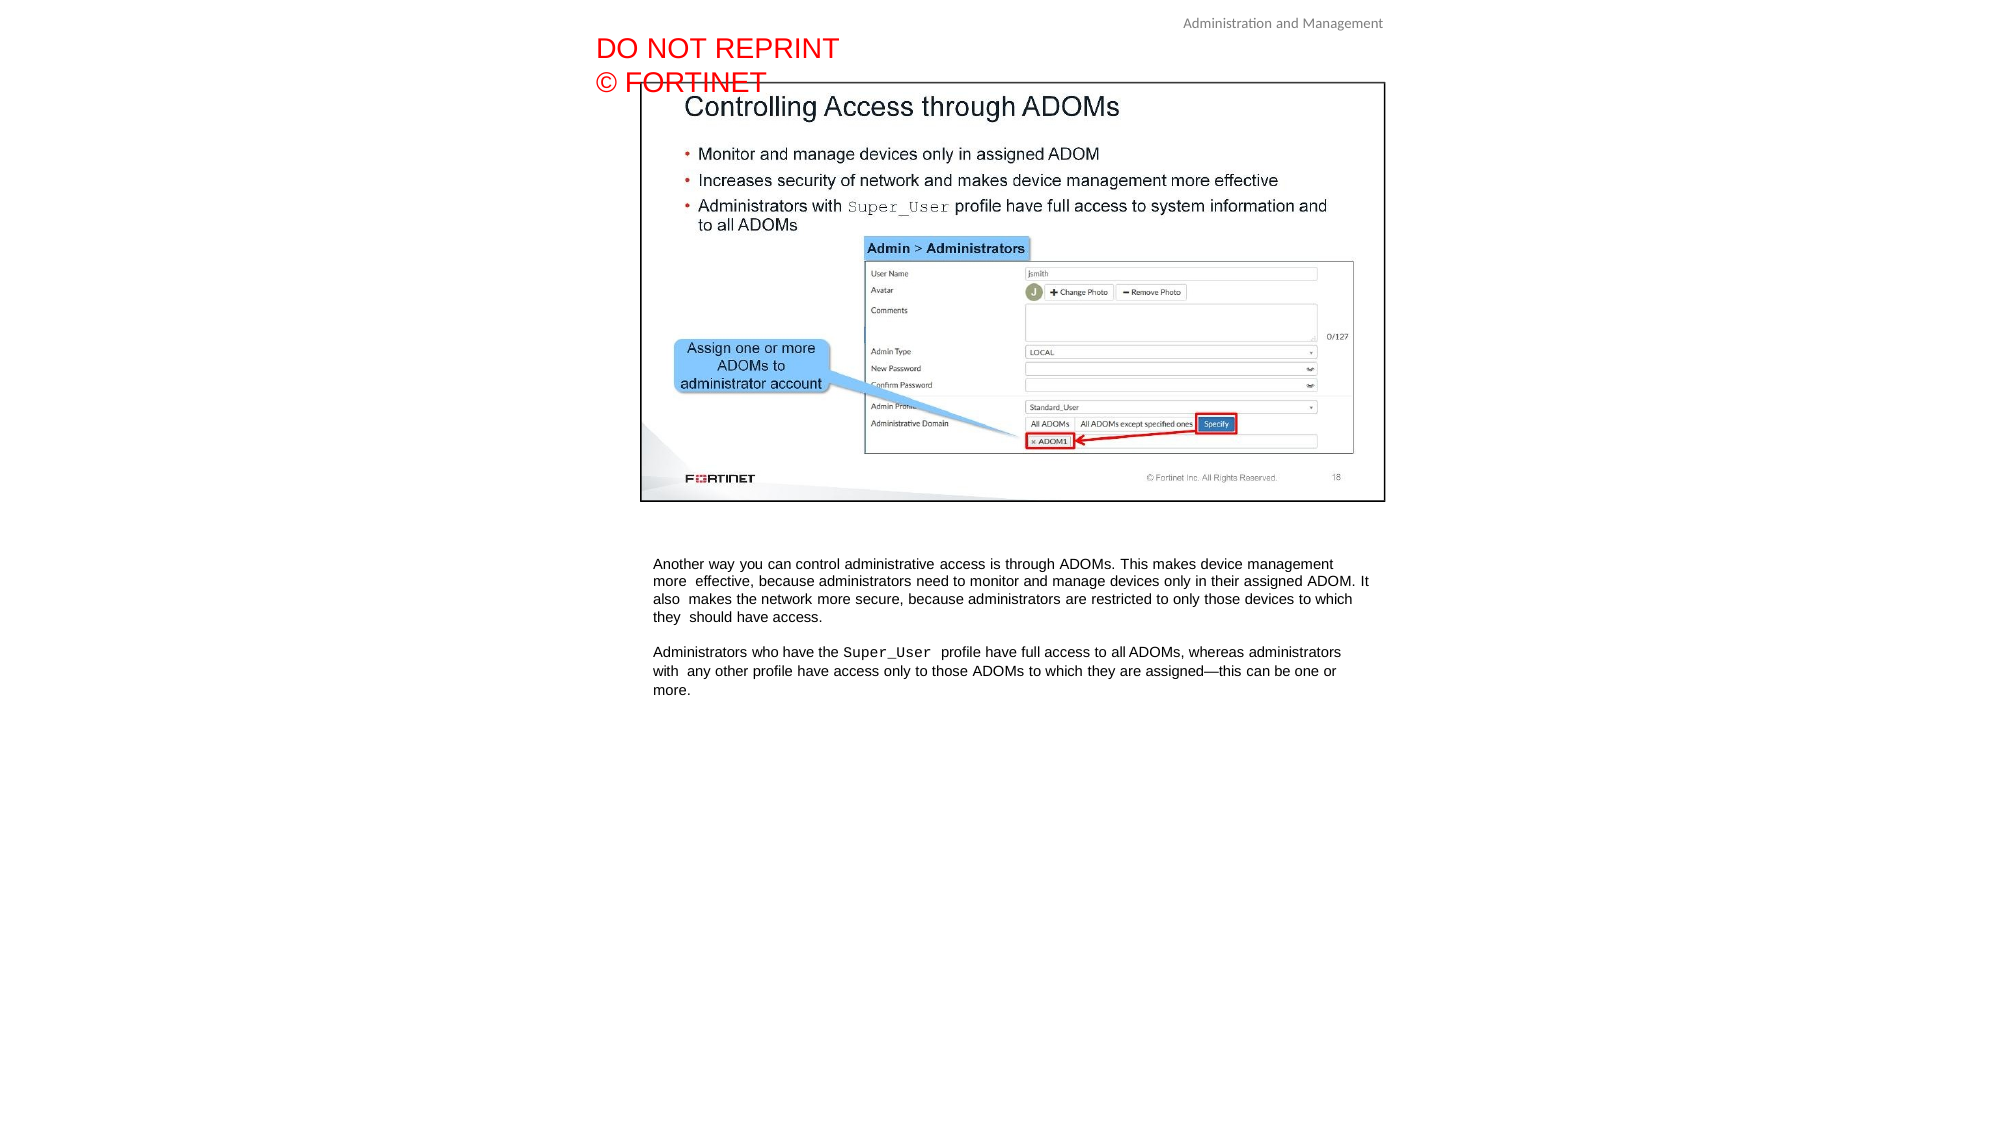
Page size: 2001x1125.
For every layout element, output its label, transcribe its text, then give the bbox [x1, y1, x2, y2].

text_box [640, 81, 1386, 502]
text_box DO NOT REPRINT © FORTINET [594, 28, 841, 98]
picture [642, 92, 1356, 500]
text_box Another way you can control administrative access is through ADOMs. This makes device management more effective, because administrators need to monitor and manage devices only in their assigned ADOM. It also makes the network more secure, because administrators are restricted to only those devices to which they should have access. Administrators who have the Super_User profile have full access to all ADOMs, whereas administrators with any other profile have access only to those ADOMs to which they are assigned—this can be one or more. [651, 552, 1372, 680]
text_box Administration and Management [1181, 11, 1386, 32]
